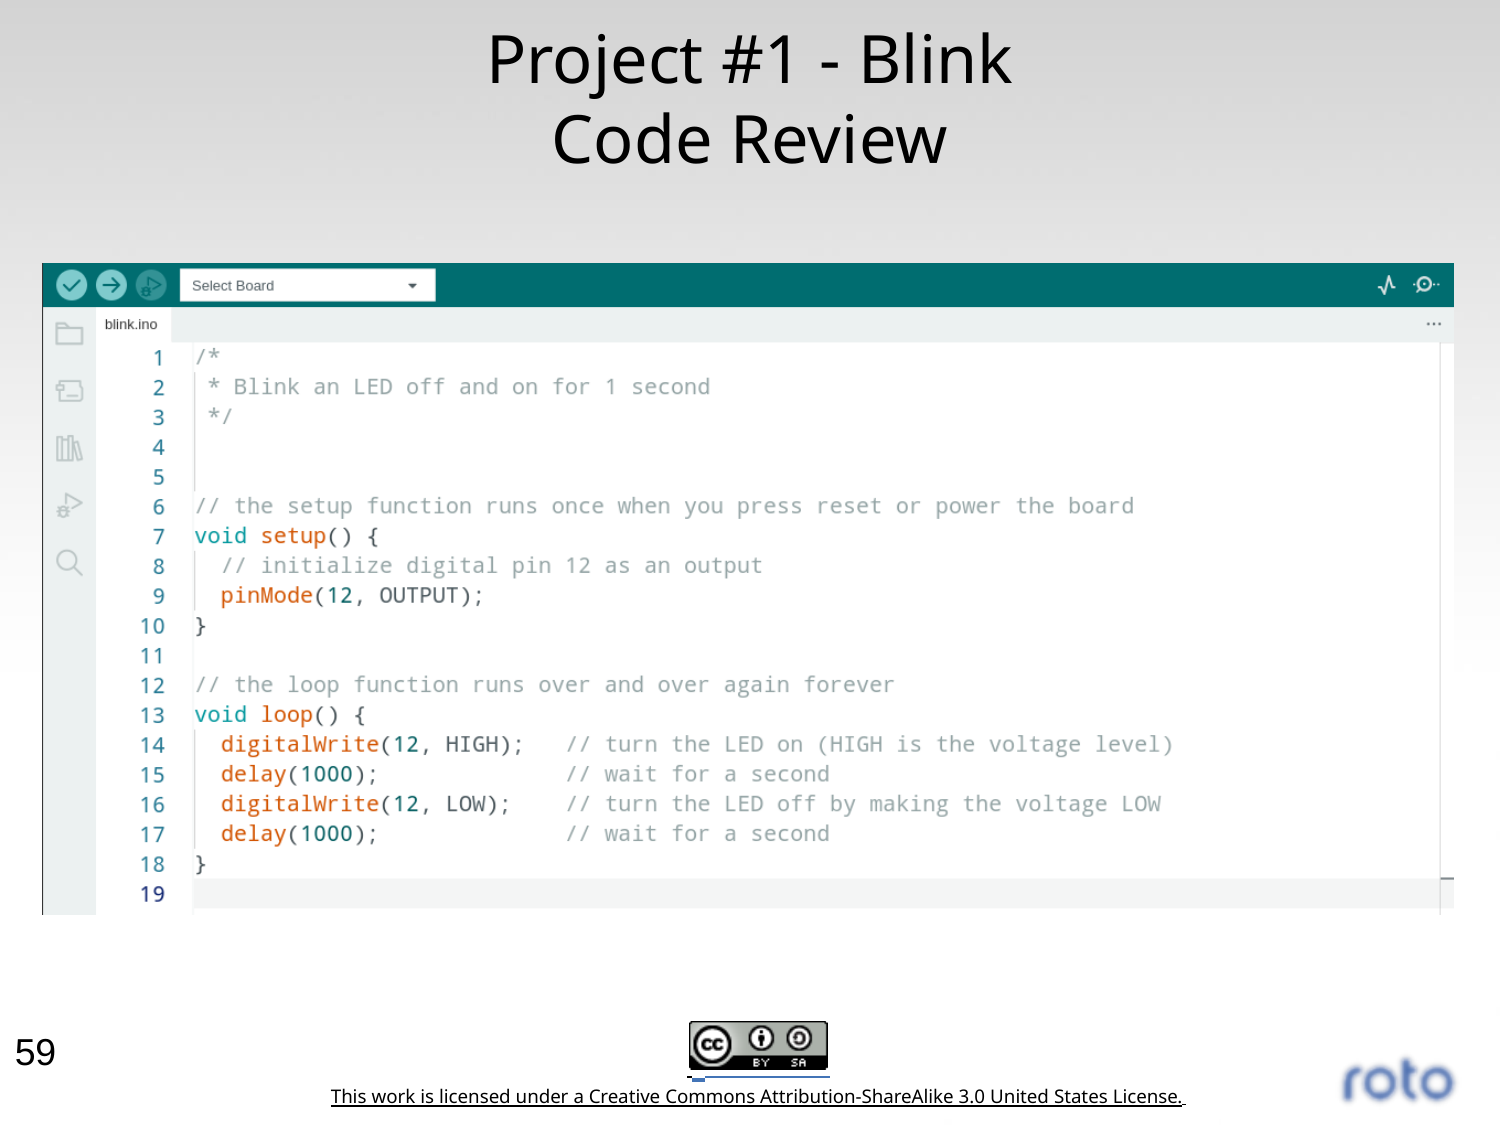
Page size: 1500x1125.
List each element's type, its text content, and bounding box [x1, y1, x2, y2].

picture [0, 0, 1500, 1125]
title Project #1 - Blink Code Review [112, 2, 1388, 190]
